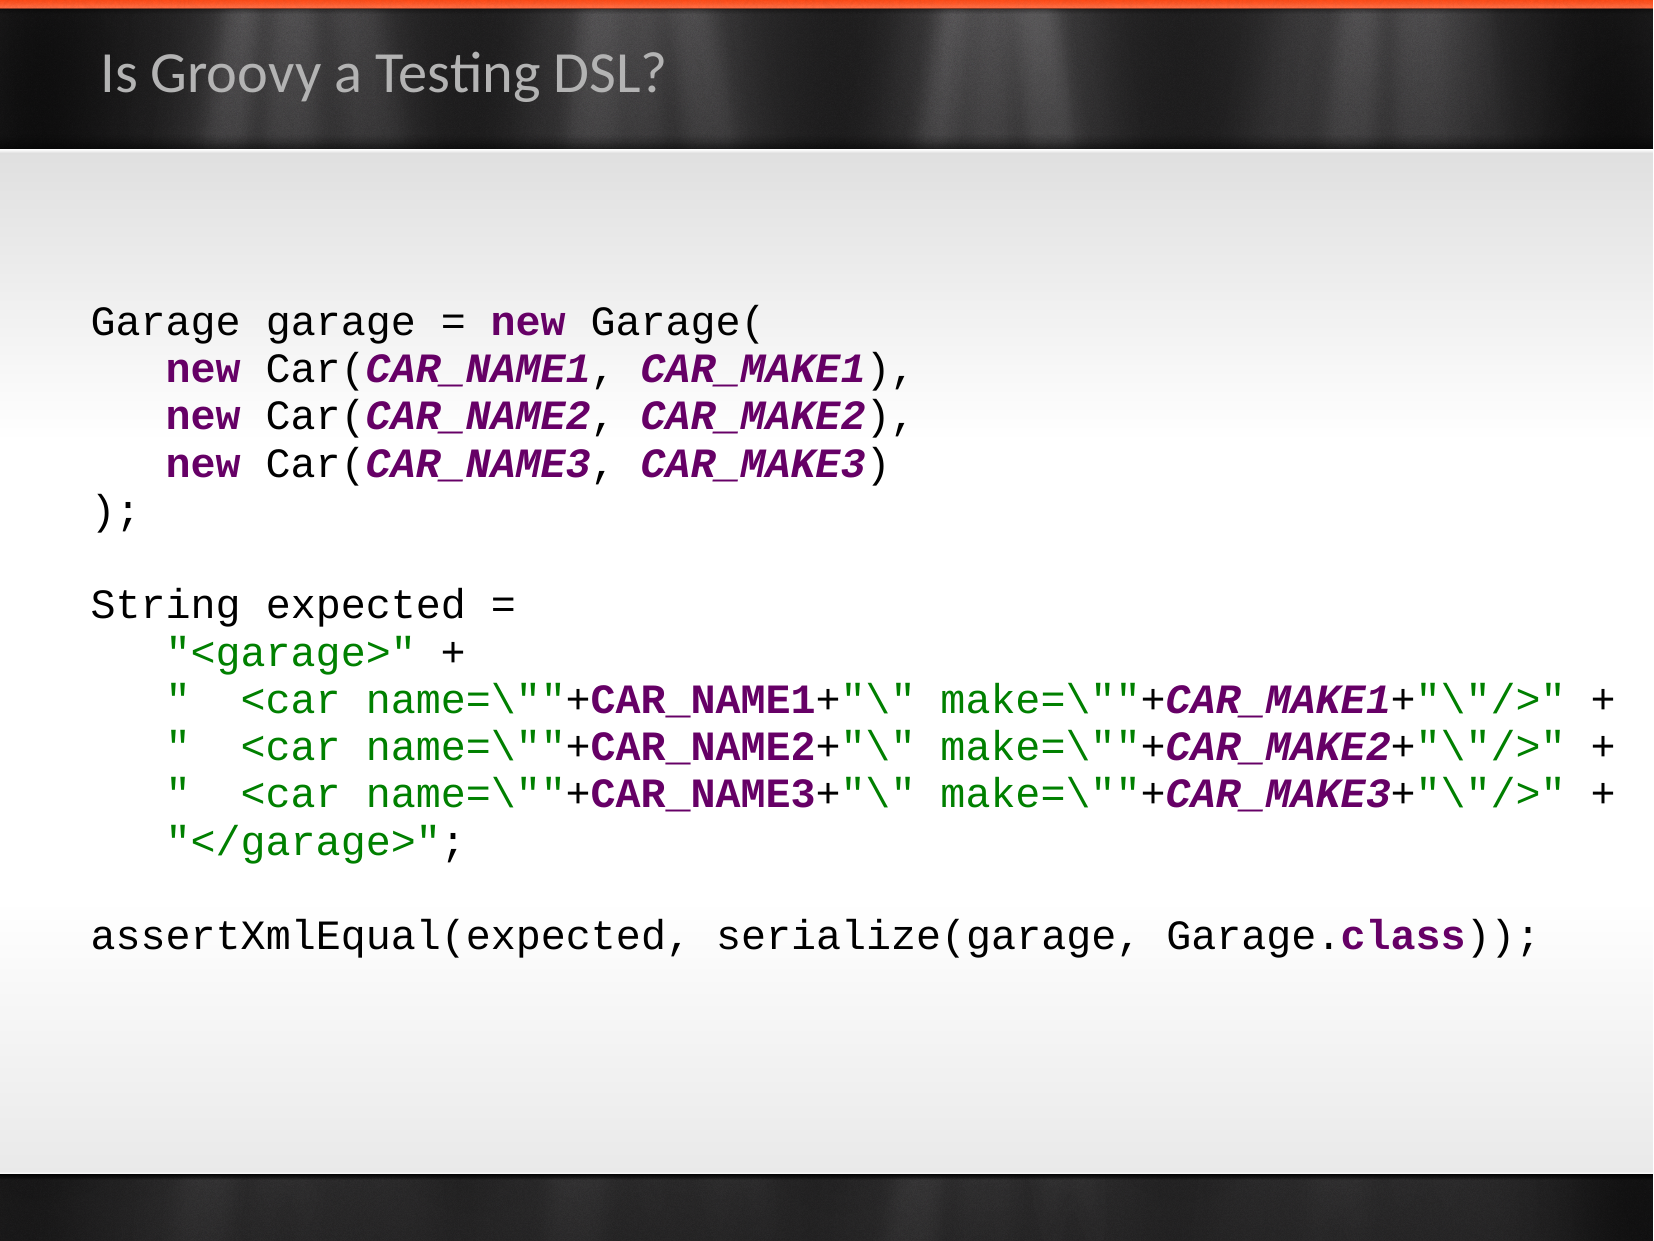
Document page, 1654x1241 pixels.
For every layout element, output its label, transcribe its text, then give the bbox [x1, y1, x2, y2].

title Is Groovy a Testing DSL? [100, 6, 1588, 151]
picture [0, 0, 1653, 1241]
list Garage garage = new Garage( new Car(CAR_NAME1, CAR_MAKE1), new Car(CAR_NAME2, CAR_MAKE2), new Car(CAR_NAME3, CAR_MAKE3) ); String expected = "<garage>" + " <car name=\""+CAR_NAME1+"\" make=\""+CAR_MAKE1+"\"/>" + " <car name=\""+CAR_NAME2+"\" make=\""+CAR_MAKE2+"\"/>" + " <car name=\""+CAR_NAME3+"\" make=\""+CAR_MAKE3+"\"/>" + "</garage>"; assertXmlEqual(expected, serialize(garage, Garage.class)); [90, 208, 1653, 1055]
